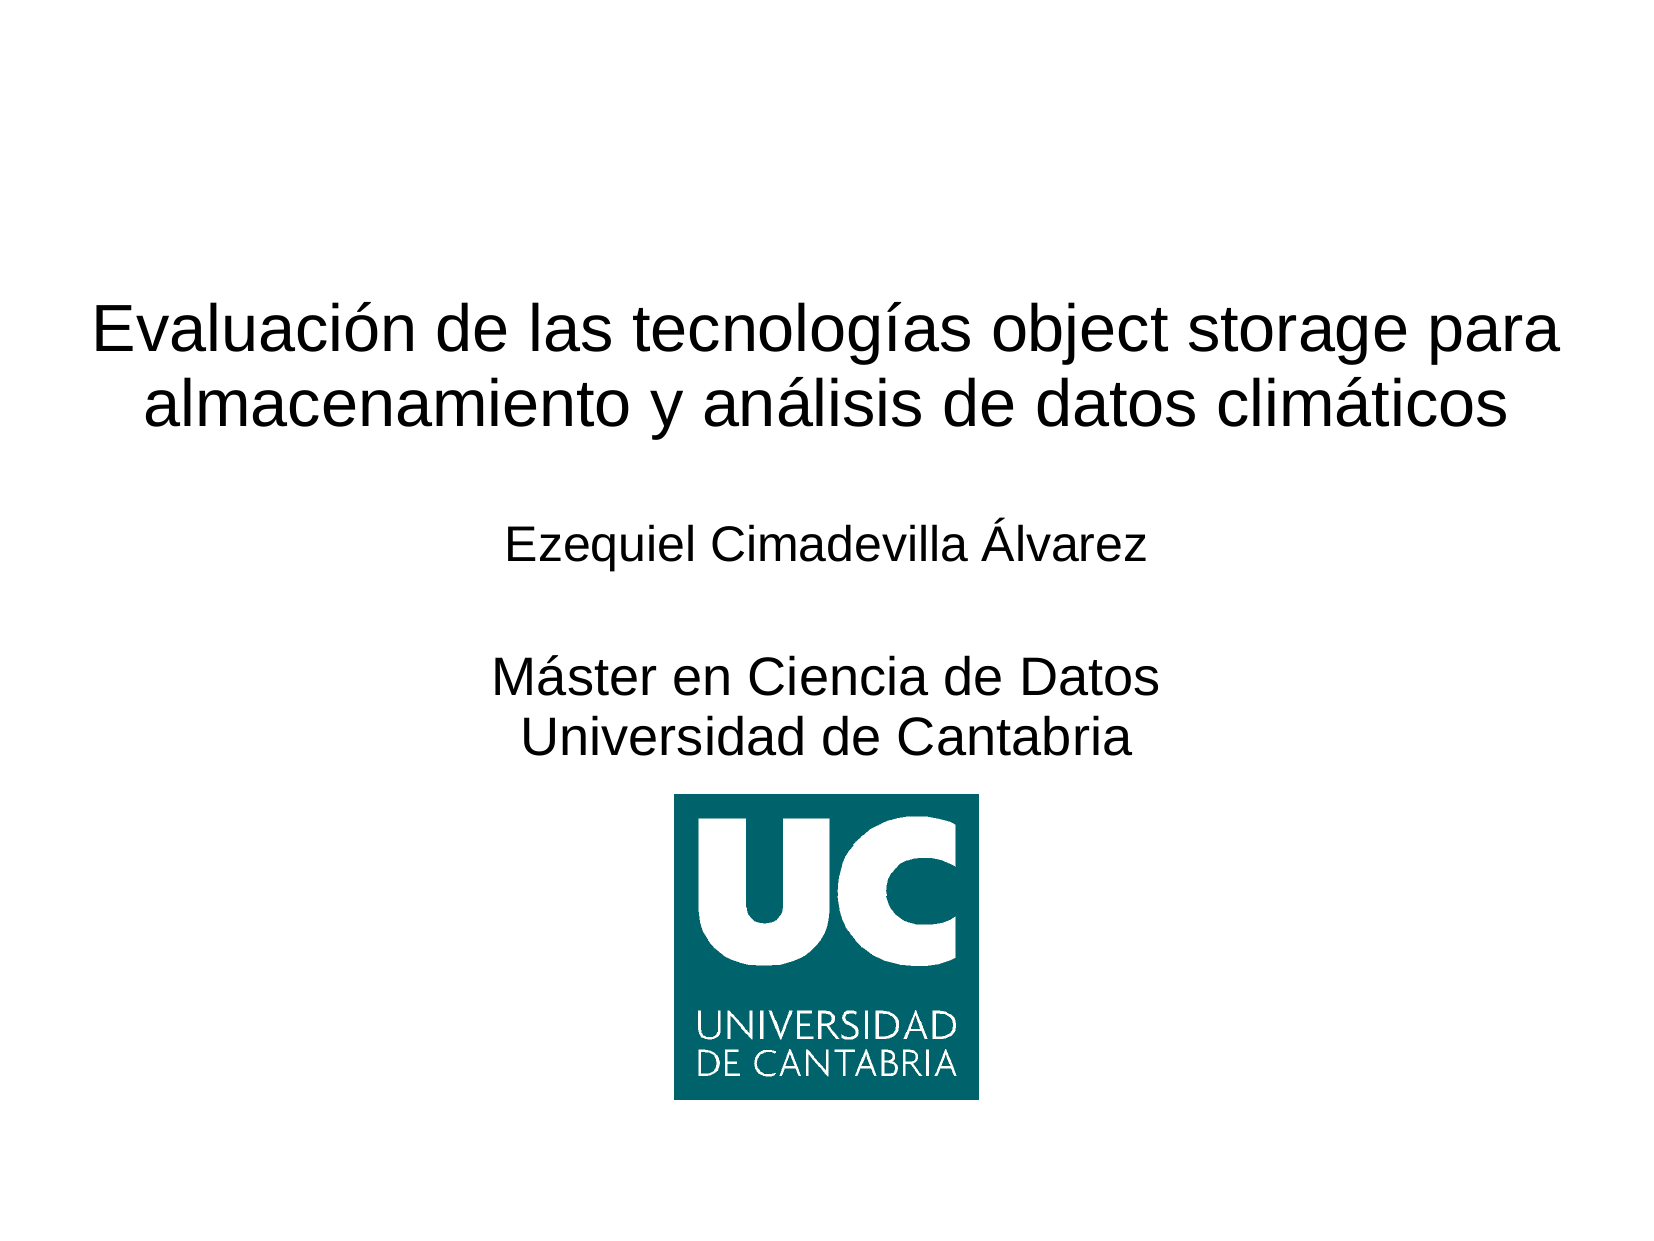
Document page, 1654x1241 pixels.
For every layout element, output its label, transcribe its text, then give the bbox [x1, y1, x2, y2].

picture [674, 794, 979, 1100]
subtitle Evaluación de las tecnologías object storage para almacenamiento y análisis de datos climáticos Ezequiel Cimadevilla Álvarez Máster en Ciencia de Datos Universidad de Cantabria [82, 49, 1571, 1010]
